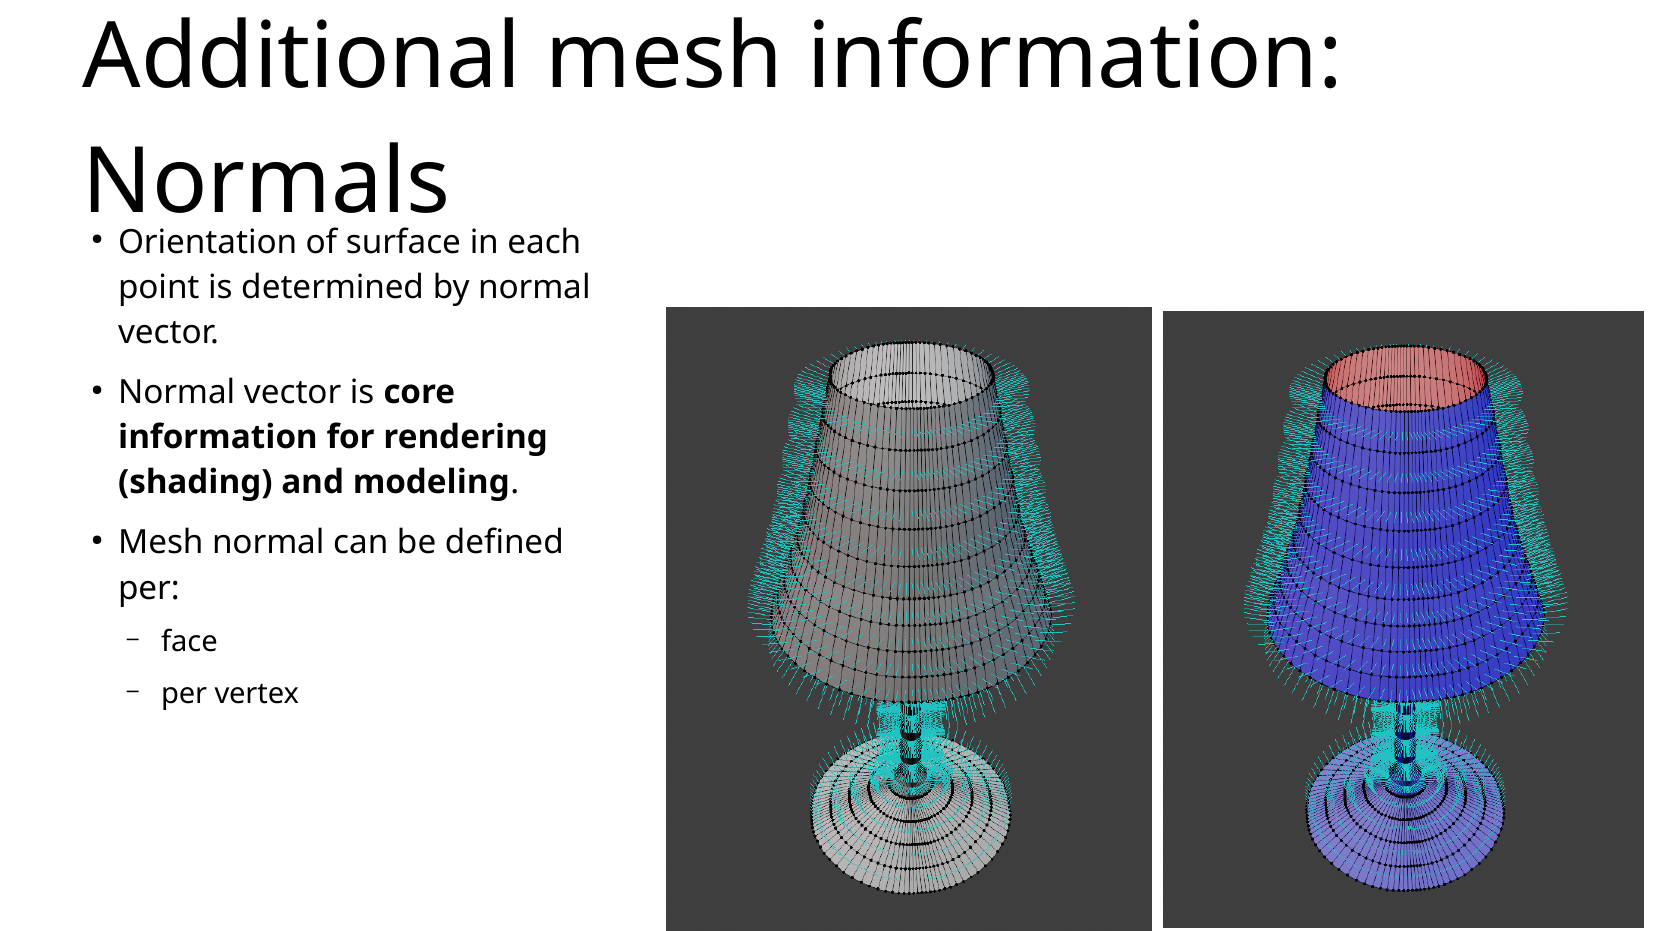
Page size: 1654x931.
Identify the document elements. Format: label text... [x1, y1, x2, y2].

picture [1163, 311, 1644, 928]
picture [666, 307, 1152, 931]
title Additional mesh information: Normals [82, 37, 1571, 193]
list Orientation of surface in each point is determined by normal vector. Normal vector is core information for rendering (shading) and modeling. Mesh normal can be defined per: face per vertex [82, 217, 601, 721]
